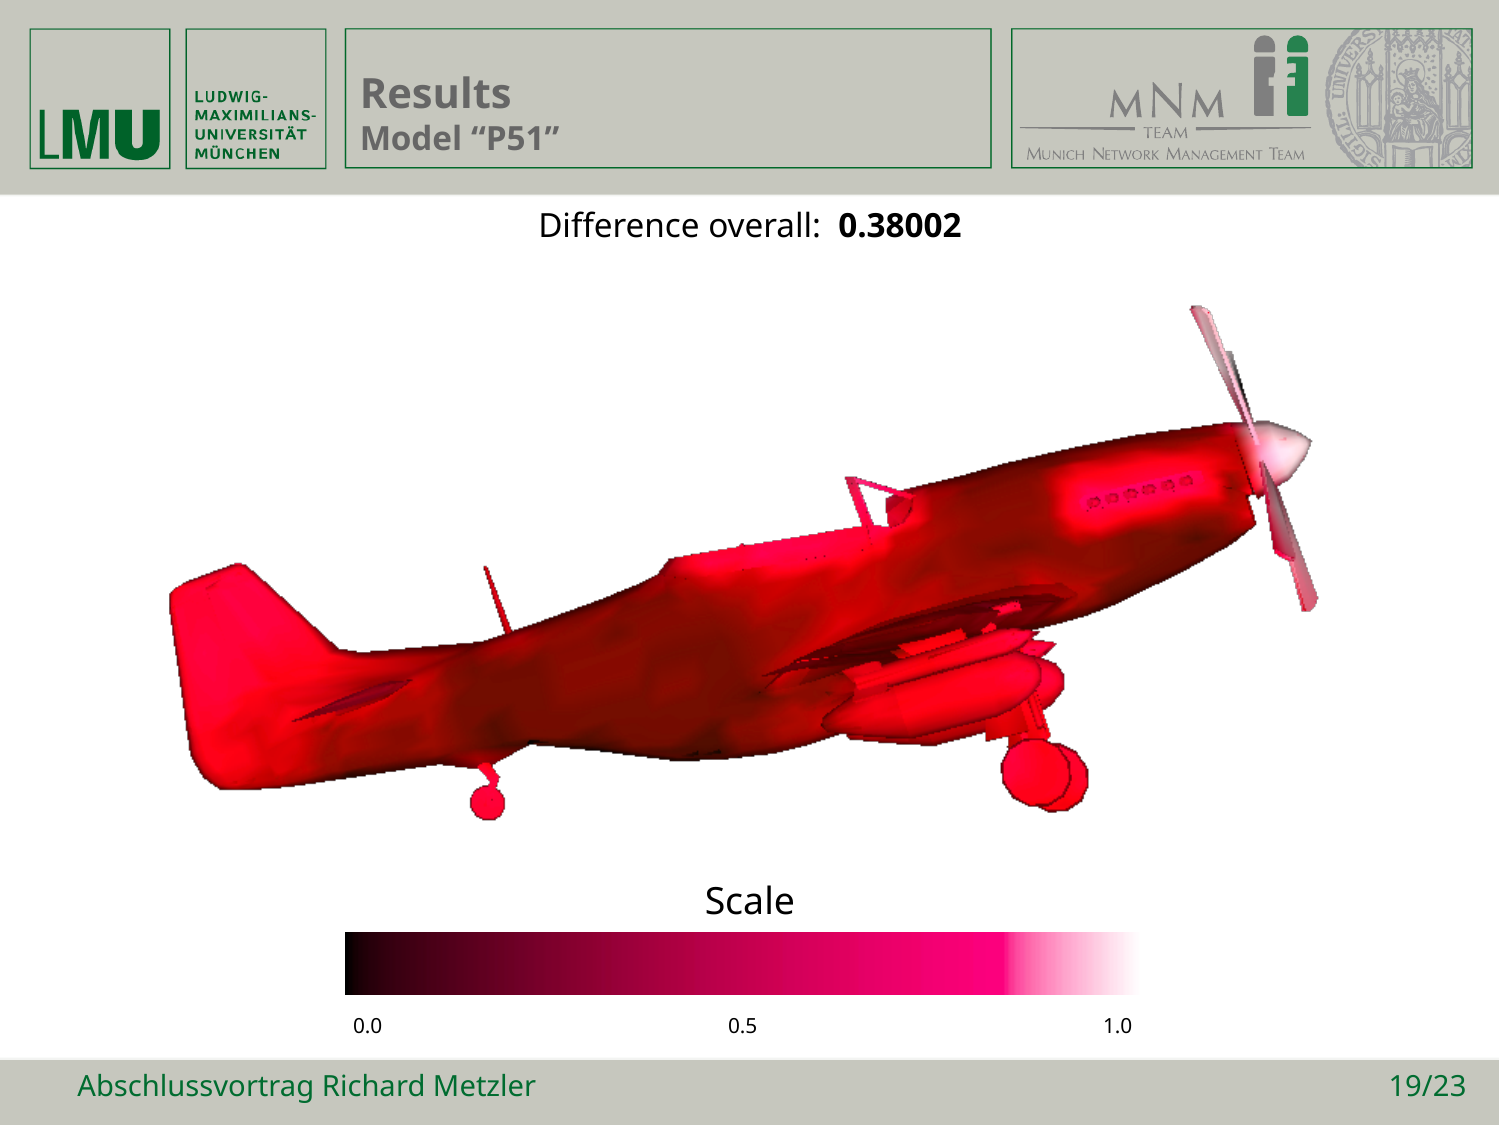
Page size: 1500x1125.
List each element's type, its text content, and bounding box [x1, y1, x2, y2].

text_box 19/23 [1320, 1059, 1482, 1107]
picture [345, 933, 1141, 995]
text_box Results Model “P51” [345, 59, 986, 165]
picture [165, 300, 1332, 826]
picture [0, 1058, 1499, 1125]
picture [0, 0, 1499, 195]
text_box 0.0 0.5 1.0 [255, 1005, 1231, 1051]
text_box Abschlussvortrag Richard Metzler [62, 1059, 1245, 1107]
text_box Scale [345, 870, 1156, 933]
text_box Difference overall: 0.38002 [0, 195, 1500, 271]
